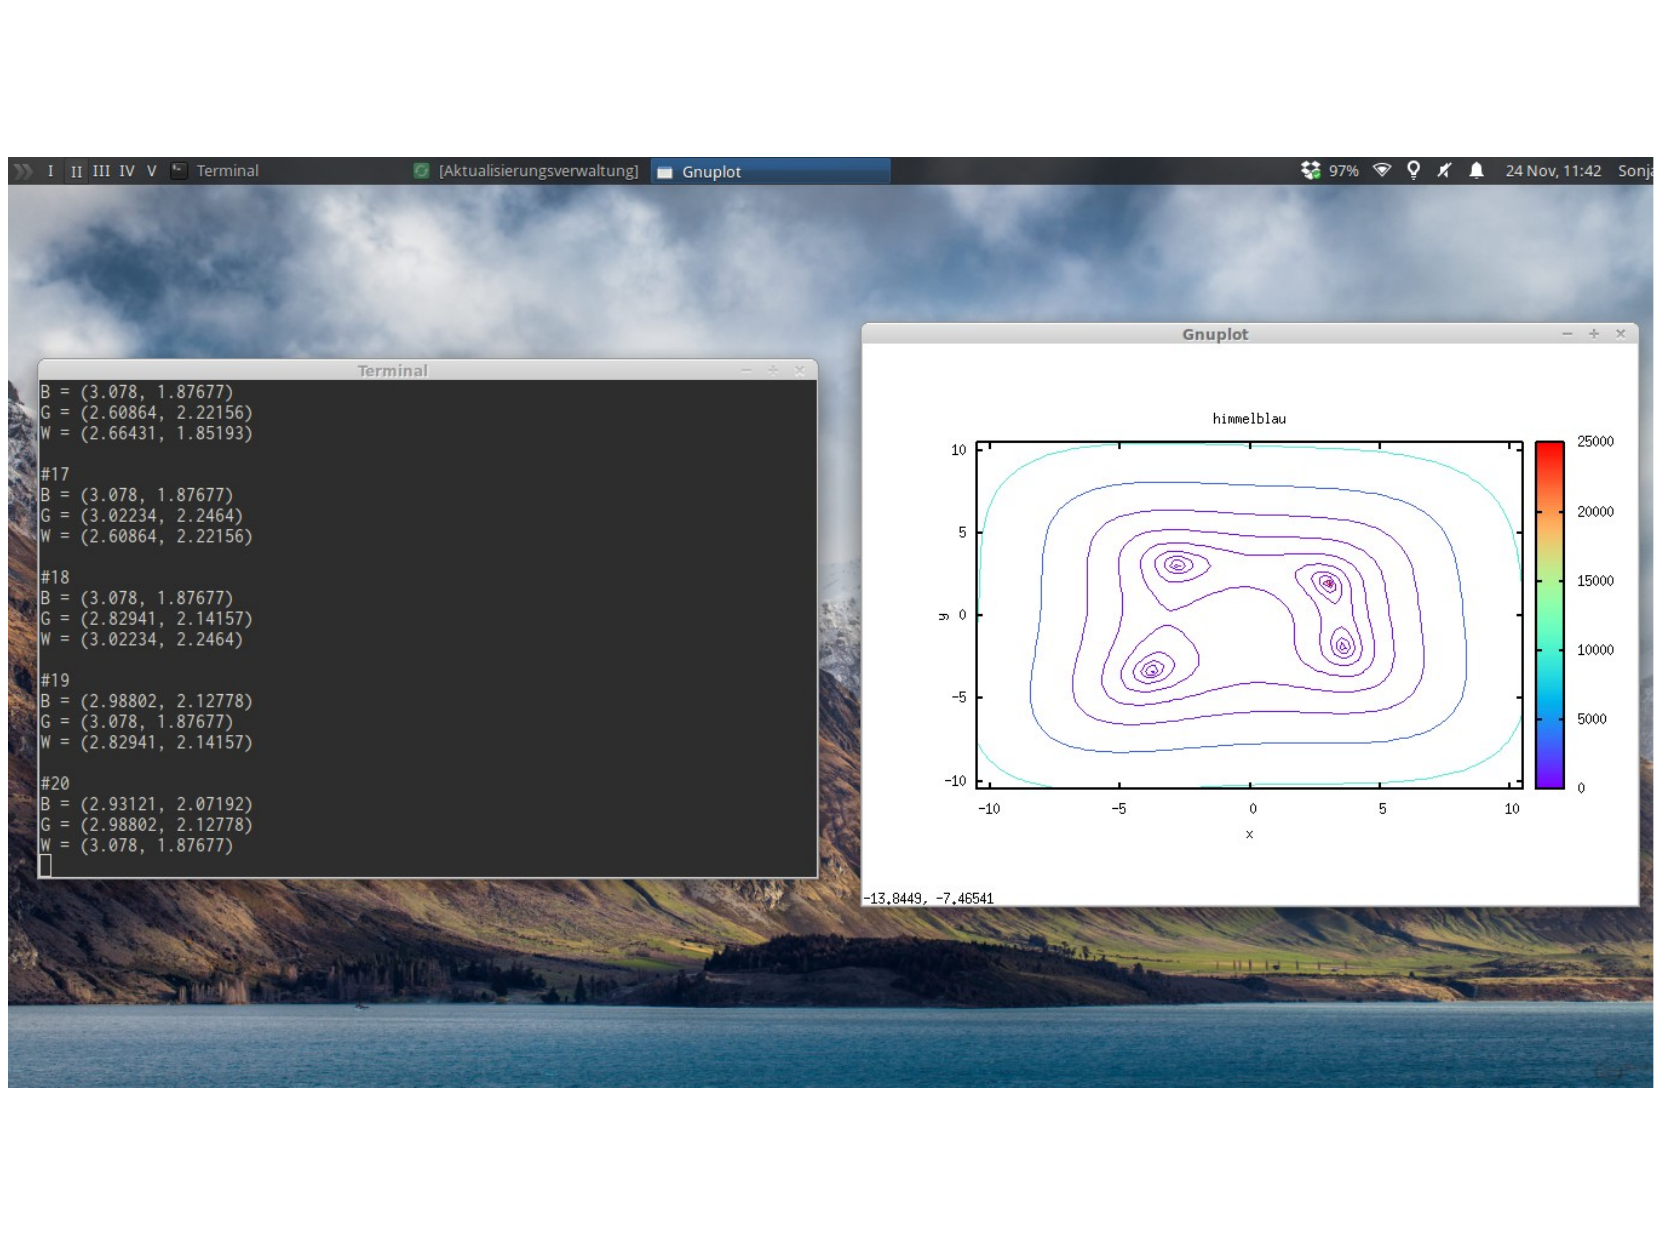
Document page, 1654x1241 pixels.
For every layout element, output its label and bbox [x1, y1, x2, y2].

picture [8, 157, 1654, 1088]
